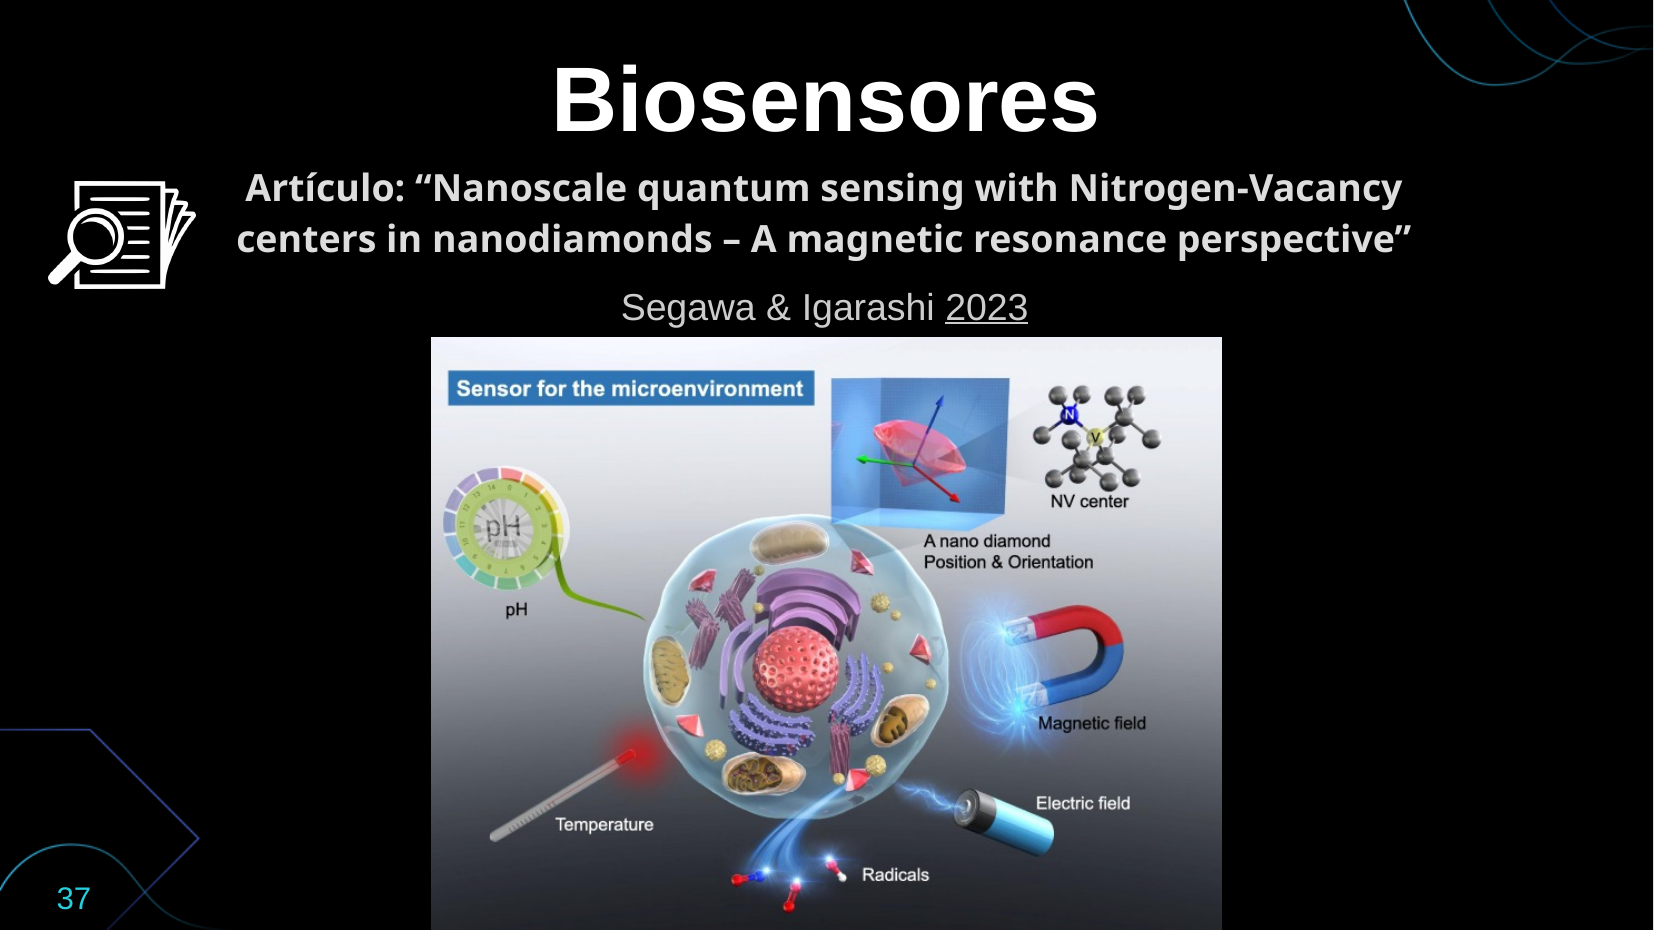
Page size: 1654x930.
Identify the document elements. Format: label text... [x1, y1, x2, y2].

text_box Artículo: “Nanoscale quantum sensing with Nitrogen-Vacancy centers in nanodiamonds – A magnetic resonance perspective” [221, 154, 1432, 272]
text_box Biosensores [536, 40, 1117, 154]
text_box Segawa & Igarashi 2023 [606, 280, 1047, 334]
picture [0, 0, 1654, 930]
text_box <number> [42, 873, 215, 930]
